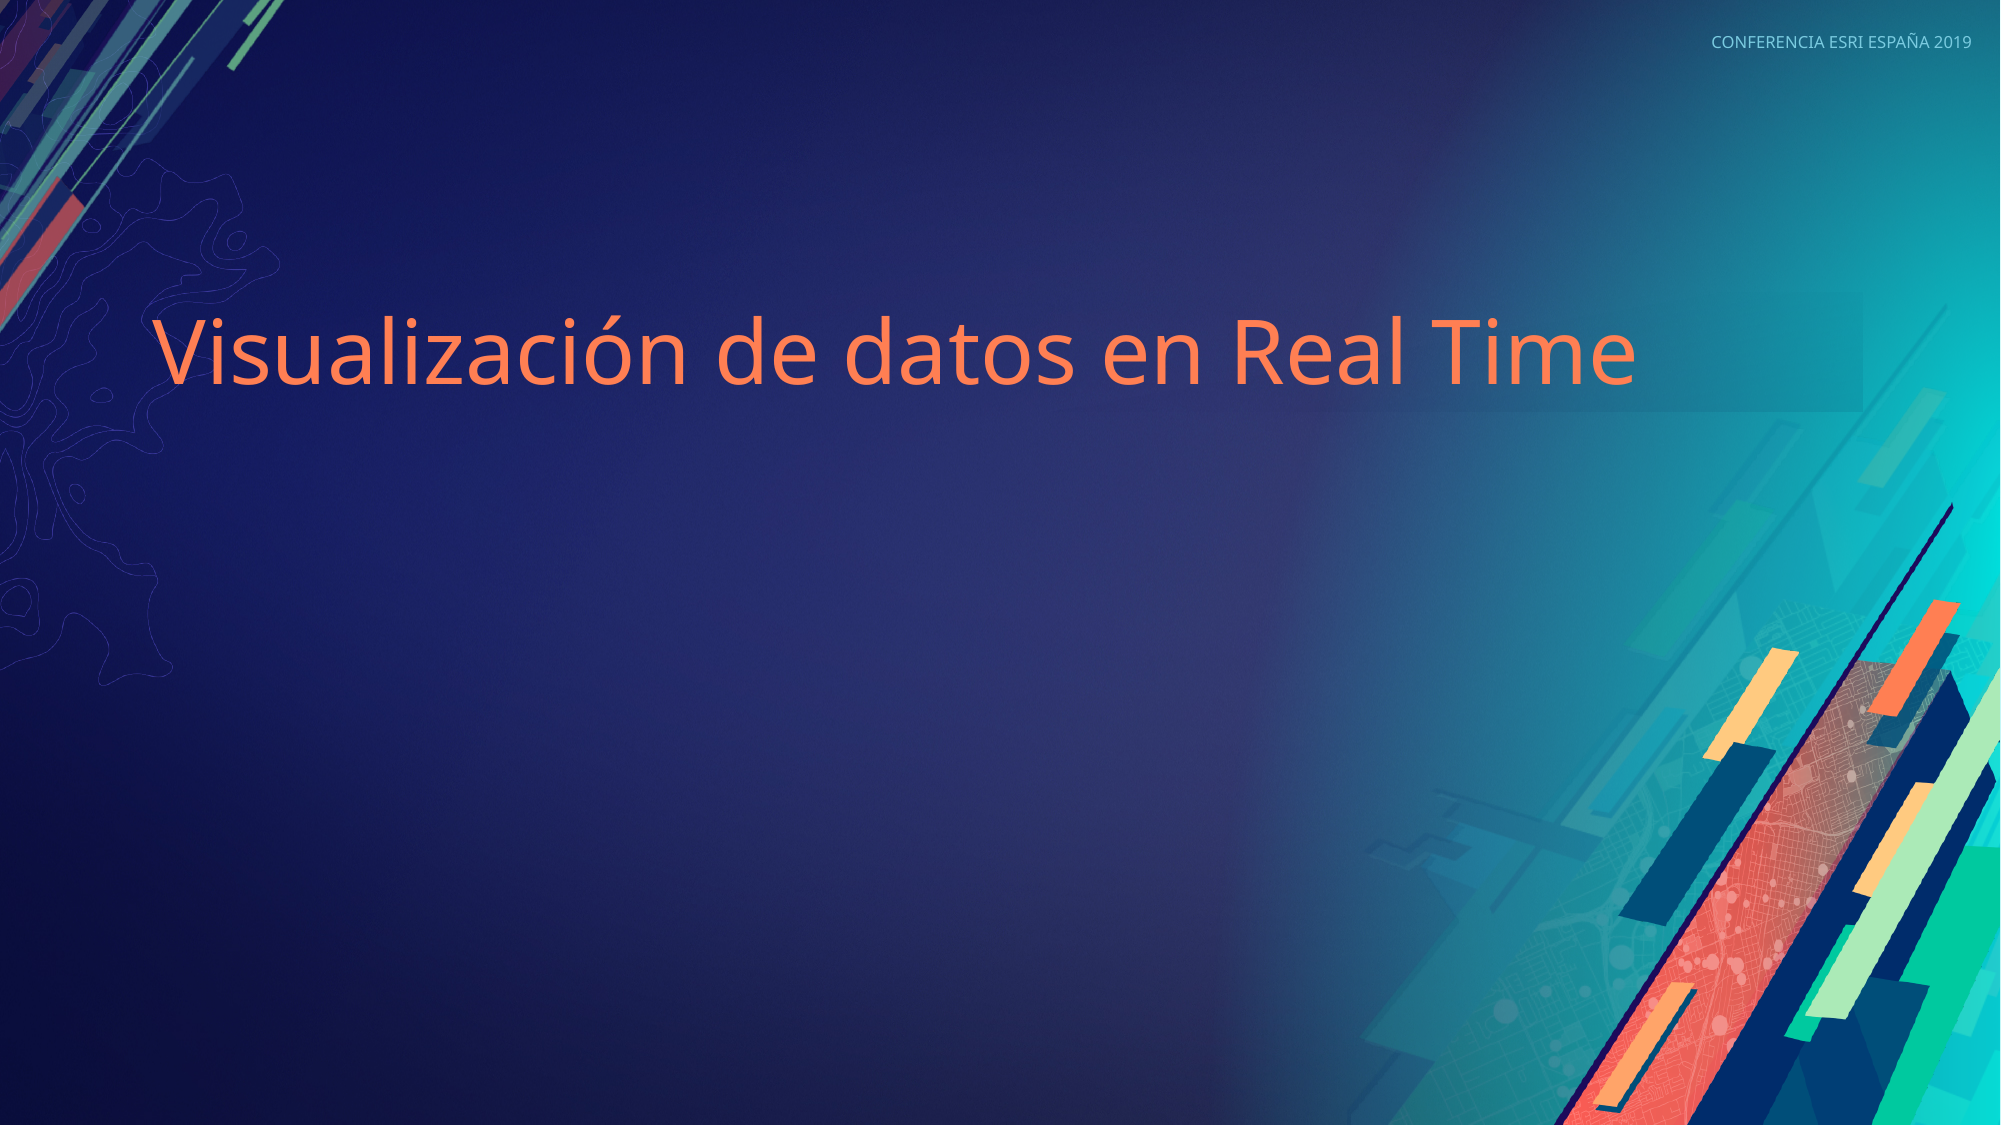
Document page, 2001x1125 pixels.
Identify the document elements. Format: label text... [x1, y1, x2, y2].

picture [0, 0, 2000, 1125]
title Visualización de datos en Real Time [137, 292, 1863, 412]
